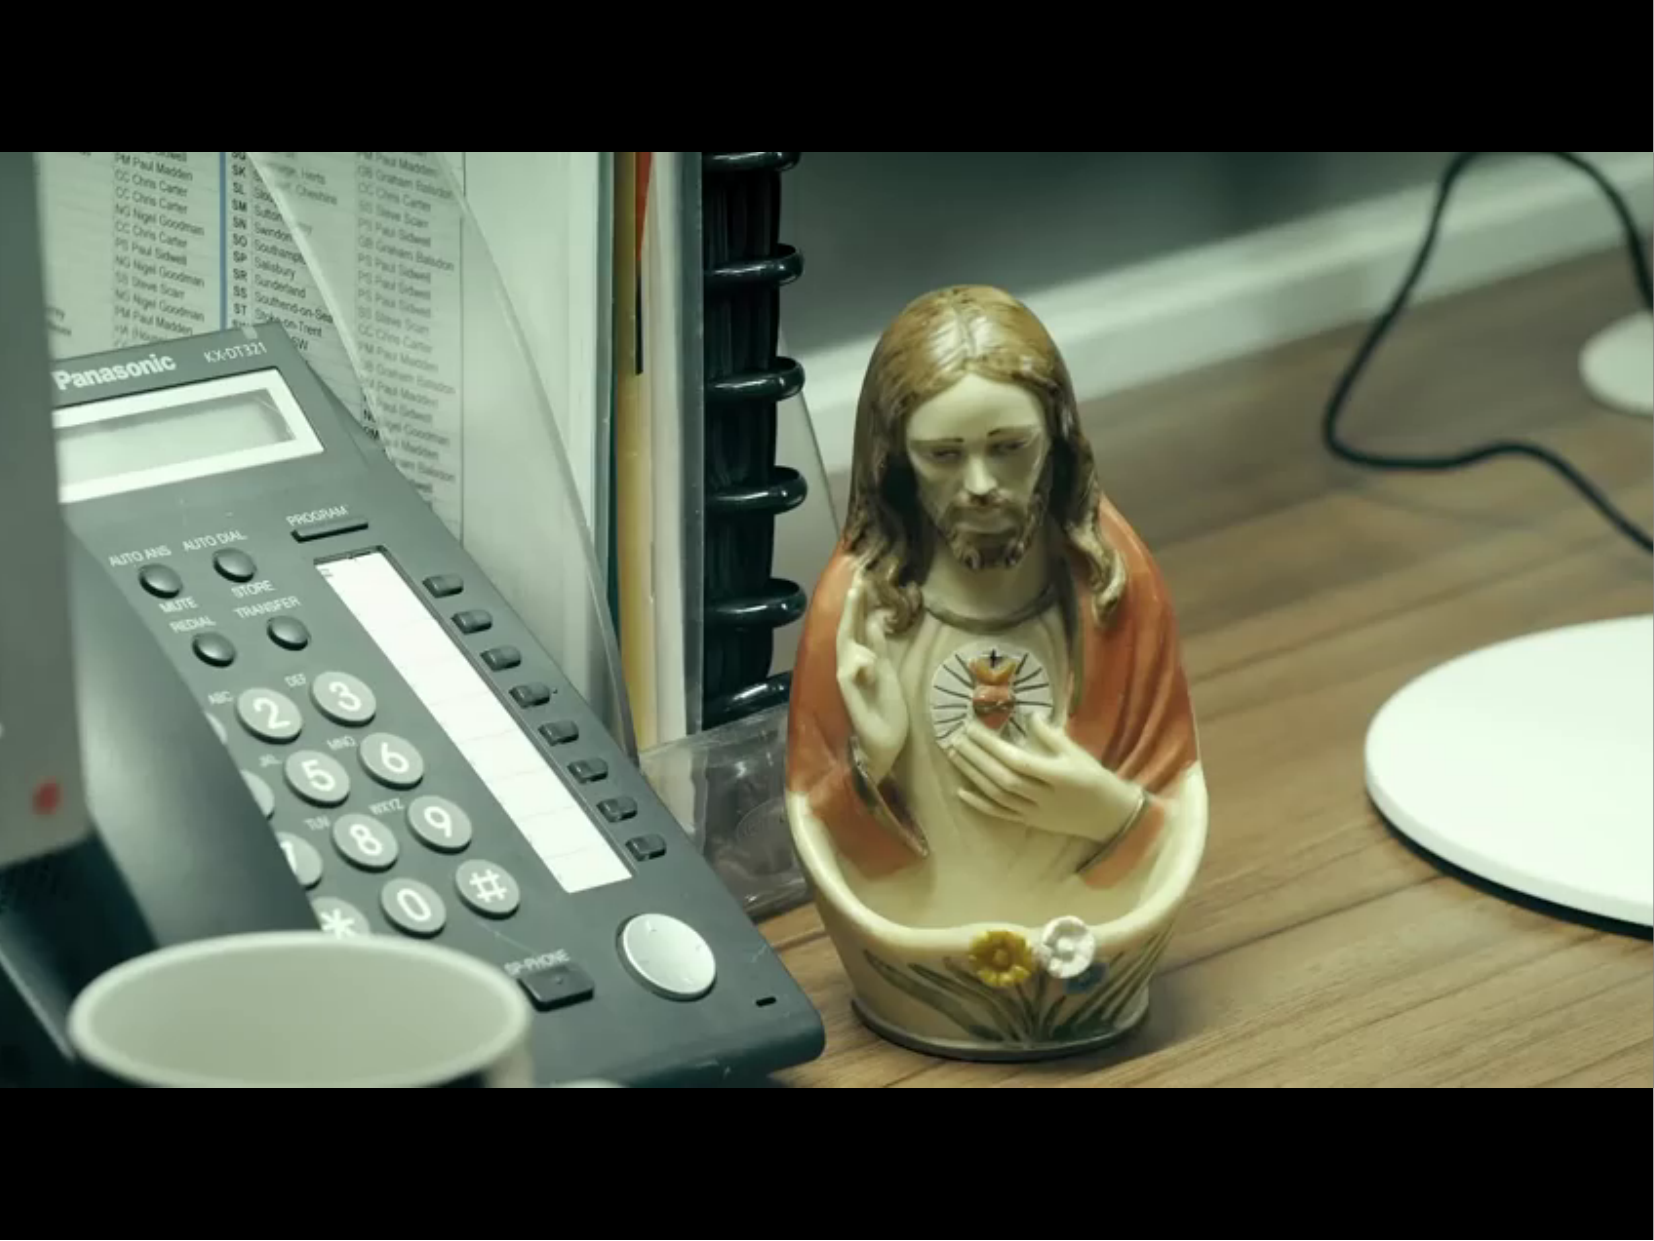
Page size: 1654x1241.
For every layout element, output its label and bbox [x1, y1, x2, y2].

text_box [0, 151, 1654, 1089]
